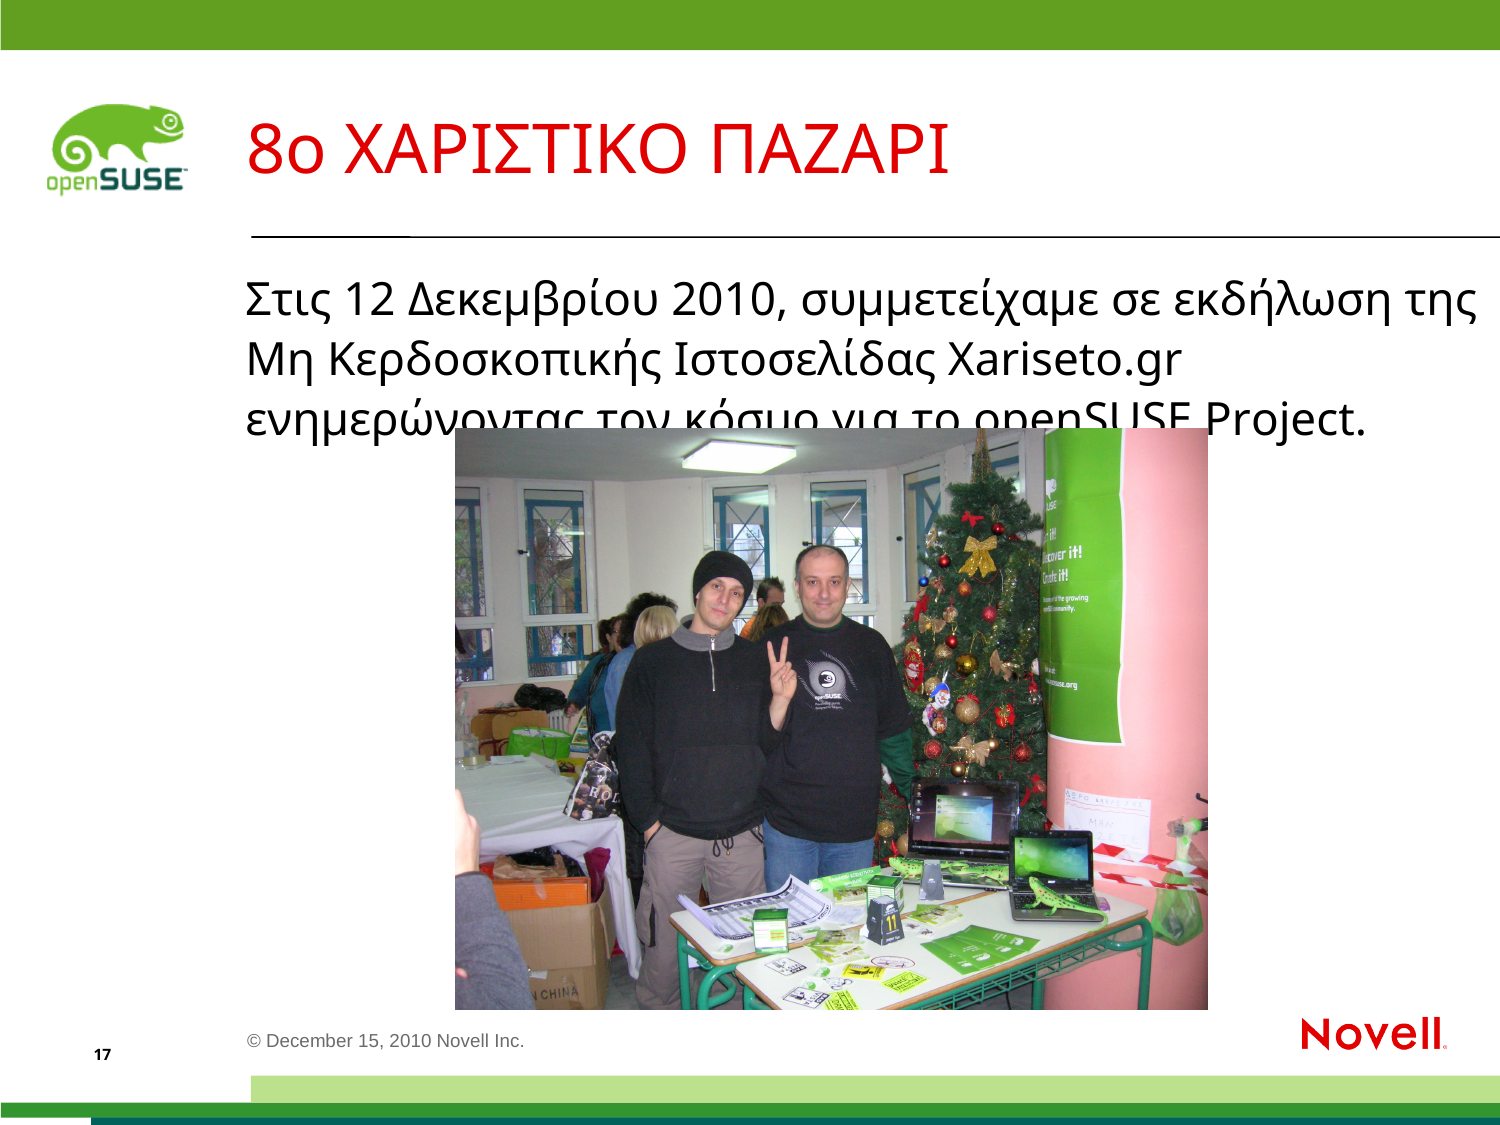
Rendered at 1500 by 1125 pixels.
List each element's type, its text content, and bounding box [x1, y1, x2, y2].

list Στις 12 Δεκεμβρίου 2010, συμμετείχαμε σε εκδήλωση της Μη Κερδοσκοπικής Ιστοσελίδας Xariseto.gr ενημερώνοντας τον κόσμο για το openSUSE Project. [245, 267, 1482, 1010]
picture [1295, 1011, 1453, 1056]
picture [455, 428, 1208, 1010]
title 8ο ΧΑΡΙΣΤΙΚΟ ΠΑΖΑΡΙ [246, 68, 1409, 231]
picture [47, 104, 188, 197]
